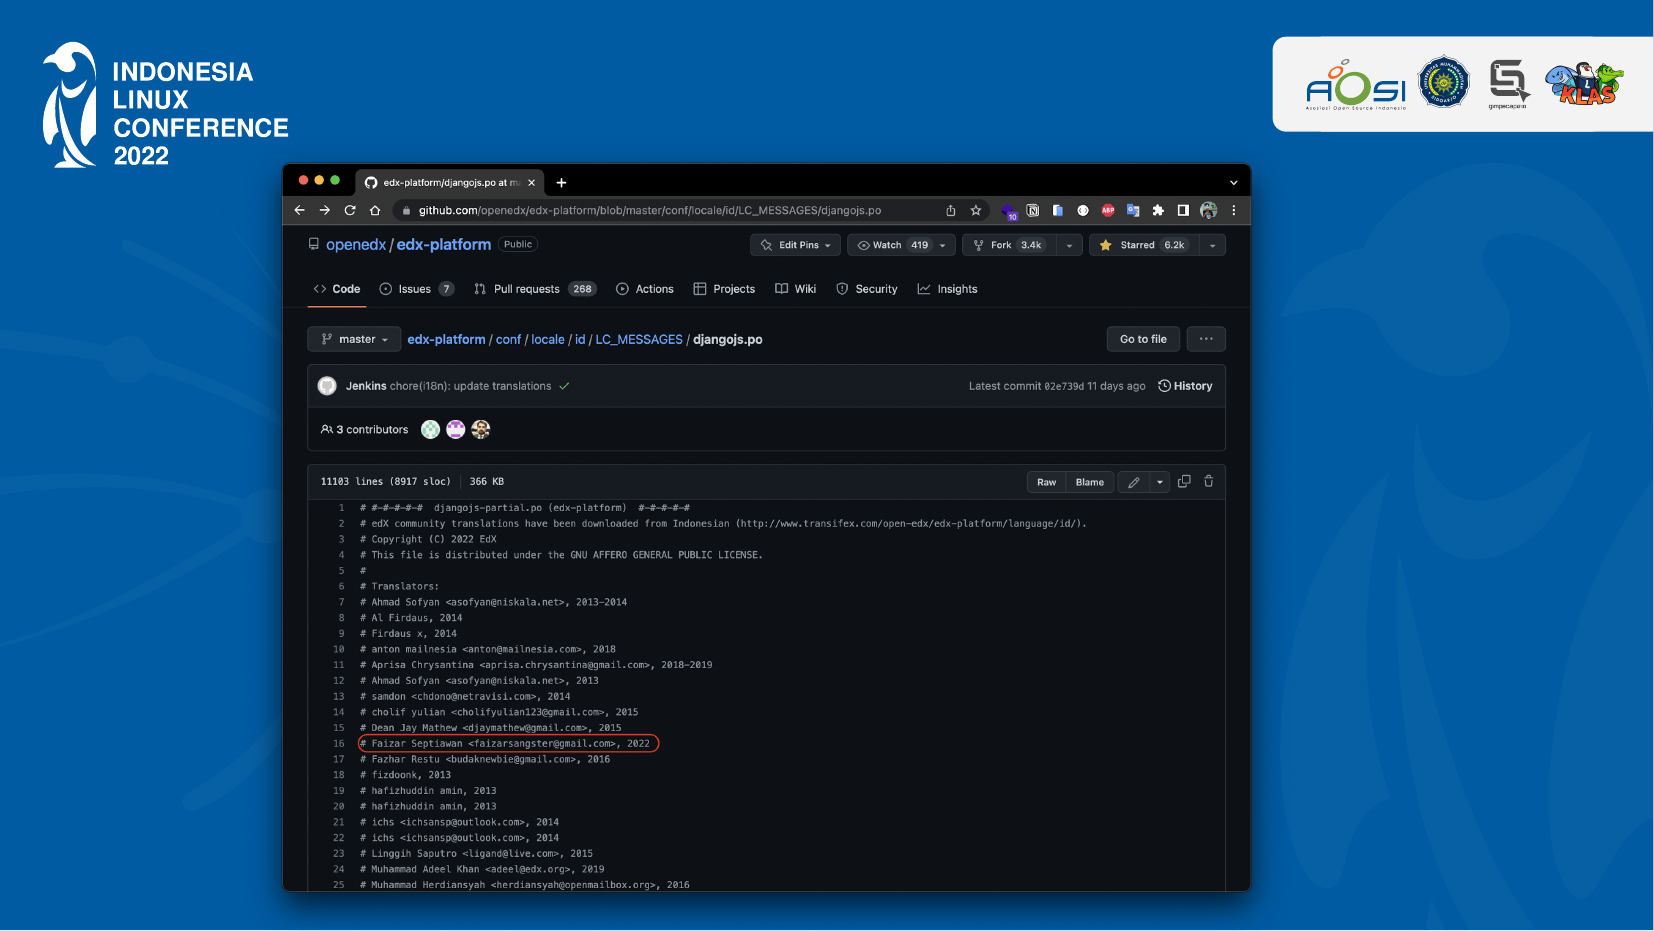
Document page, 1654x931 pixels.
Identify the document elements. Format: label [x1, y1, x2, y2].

picture [1417, 54, 1471, 108]
picture [238, 133, 1295, 931]
picture [1545, 62, 1624, 105]
